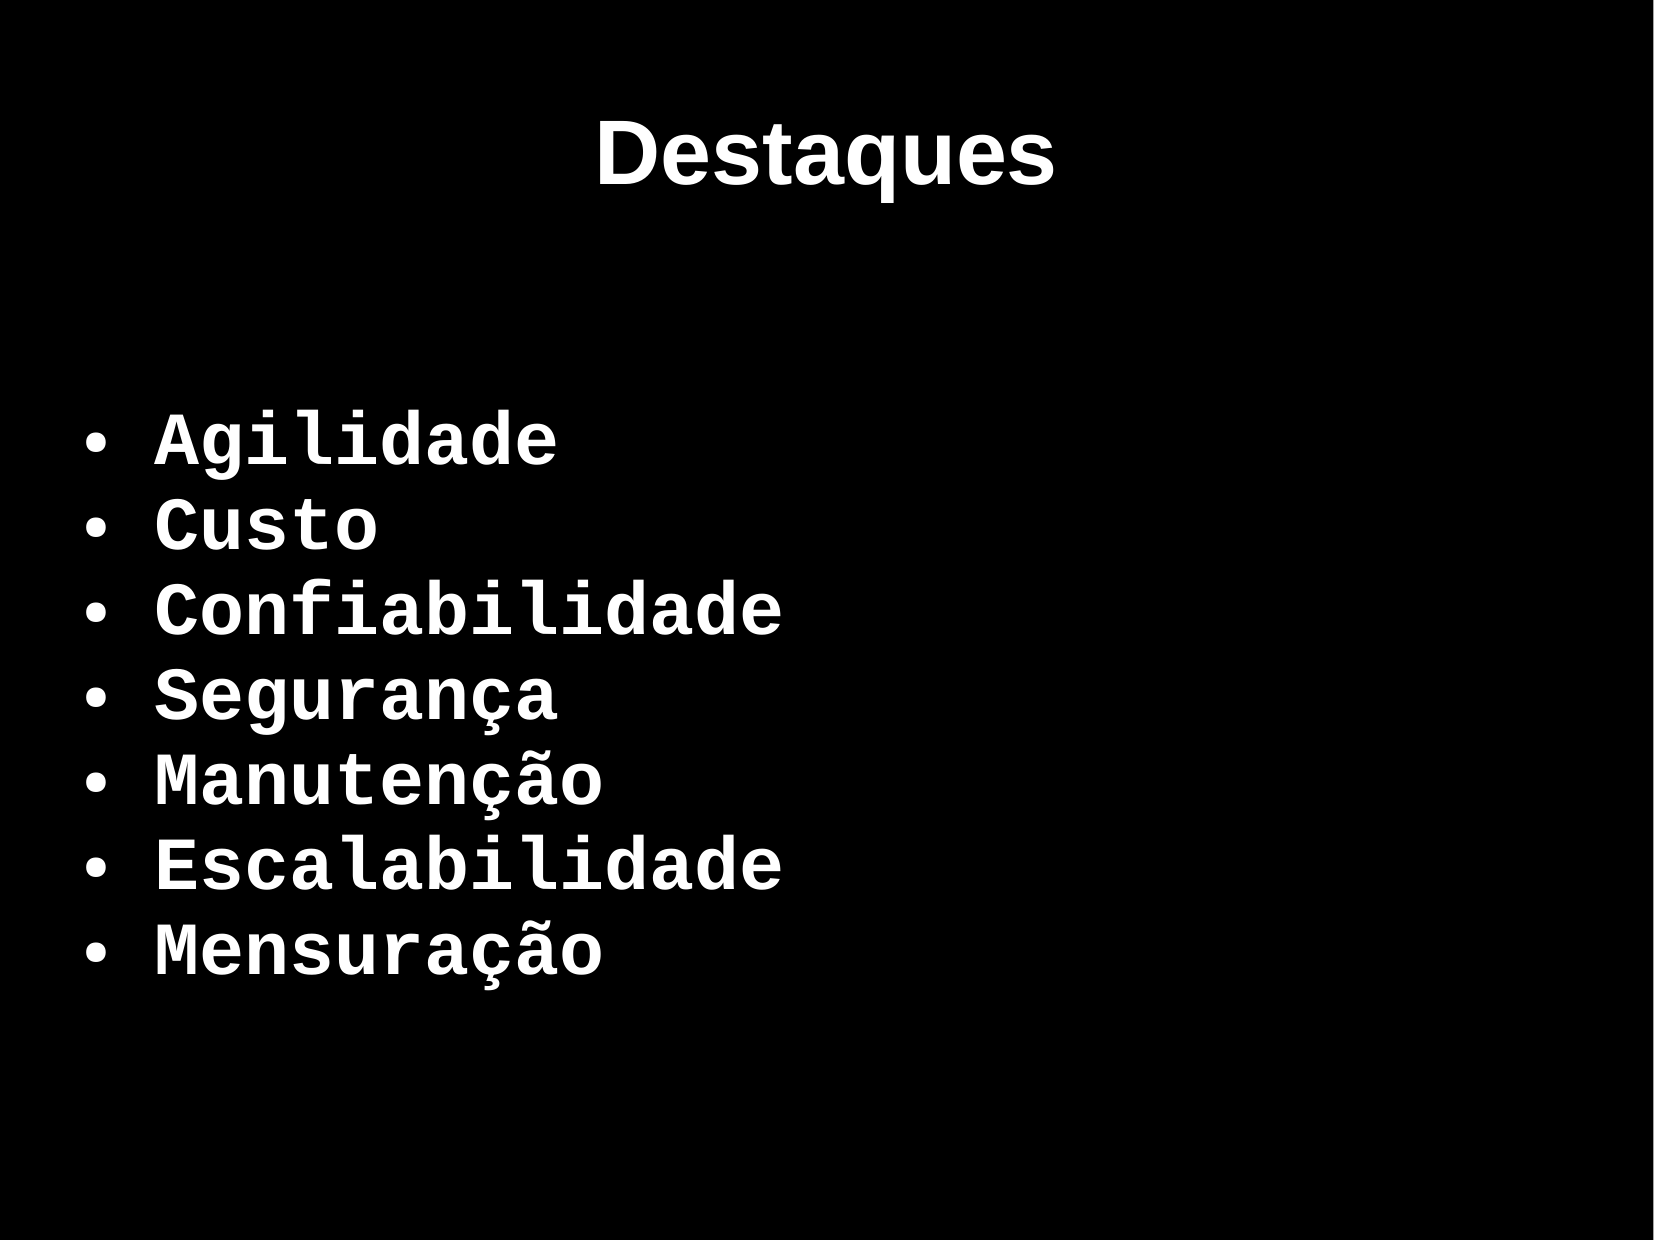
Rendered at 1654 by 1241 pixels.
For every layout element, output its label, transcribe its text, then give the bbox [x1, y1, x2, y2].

title Destaques [82, 49, 1571, 257]
subtitle Agilidade Custo Confiabilidade Segurança Manutenção Escalabilidade Mensuração [82, 290, 1571, 1109]
